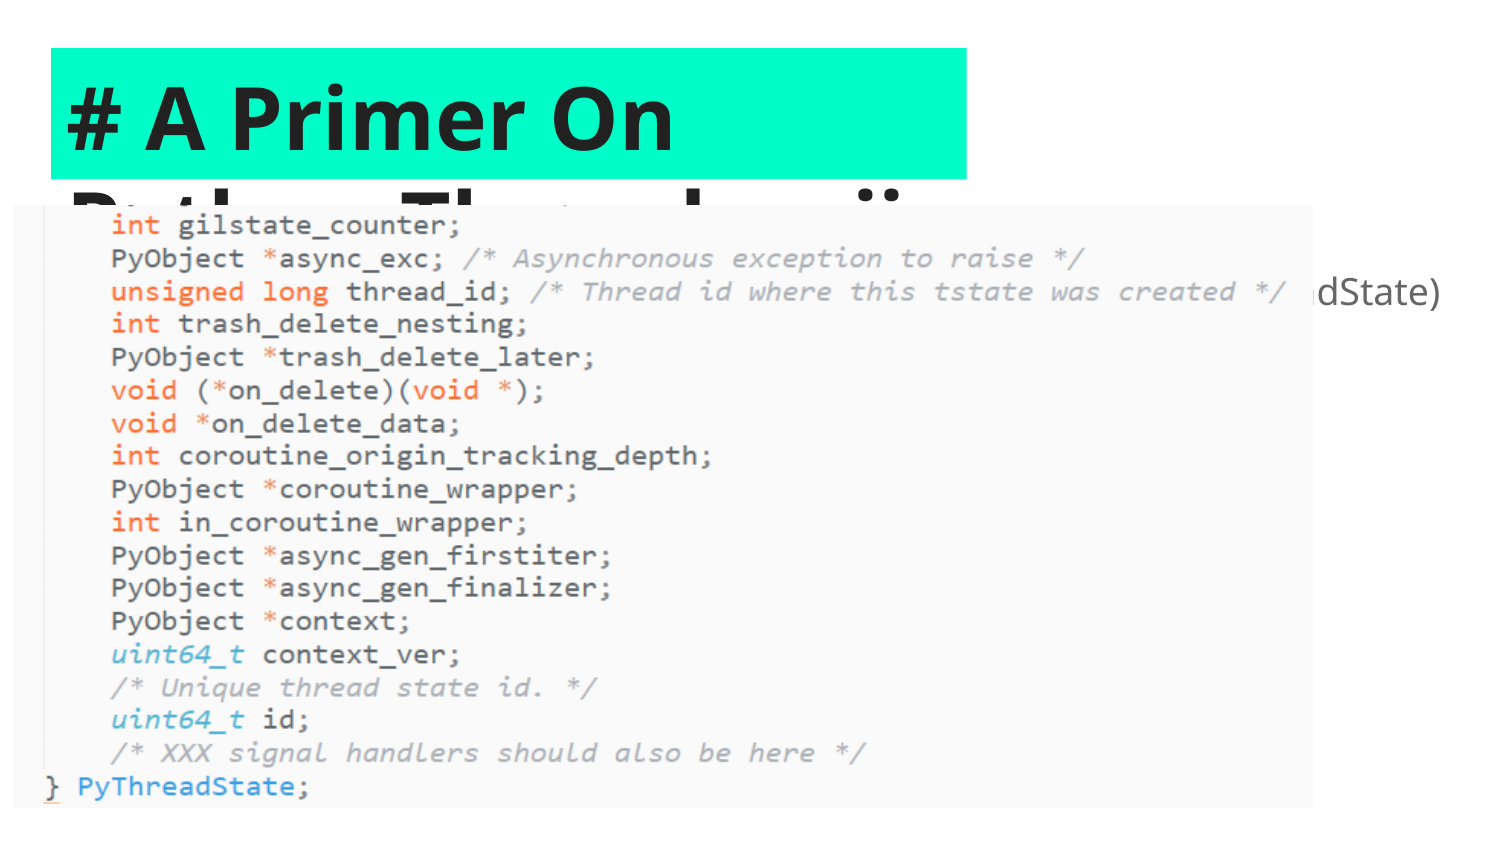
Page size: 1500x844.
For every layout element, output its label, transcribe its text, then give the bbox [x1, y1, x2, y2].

title # A Primer On Python Threads -- ii [51, 48, 967, 180]
picture [13, 205, 1313, 808]
list >> Each thread has its own interpreter specific data structure (PyThreadState) [1313, 246, 1468, 795]
